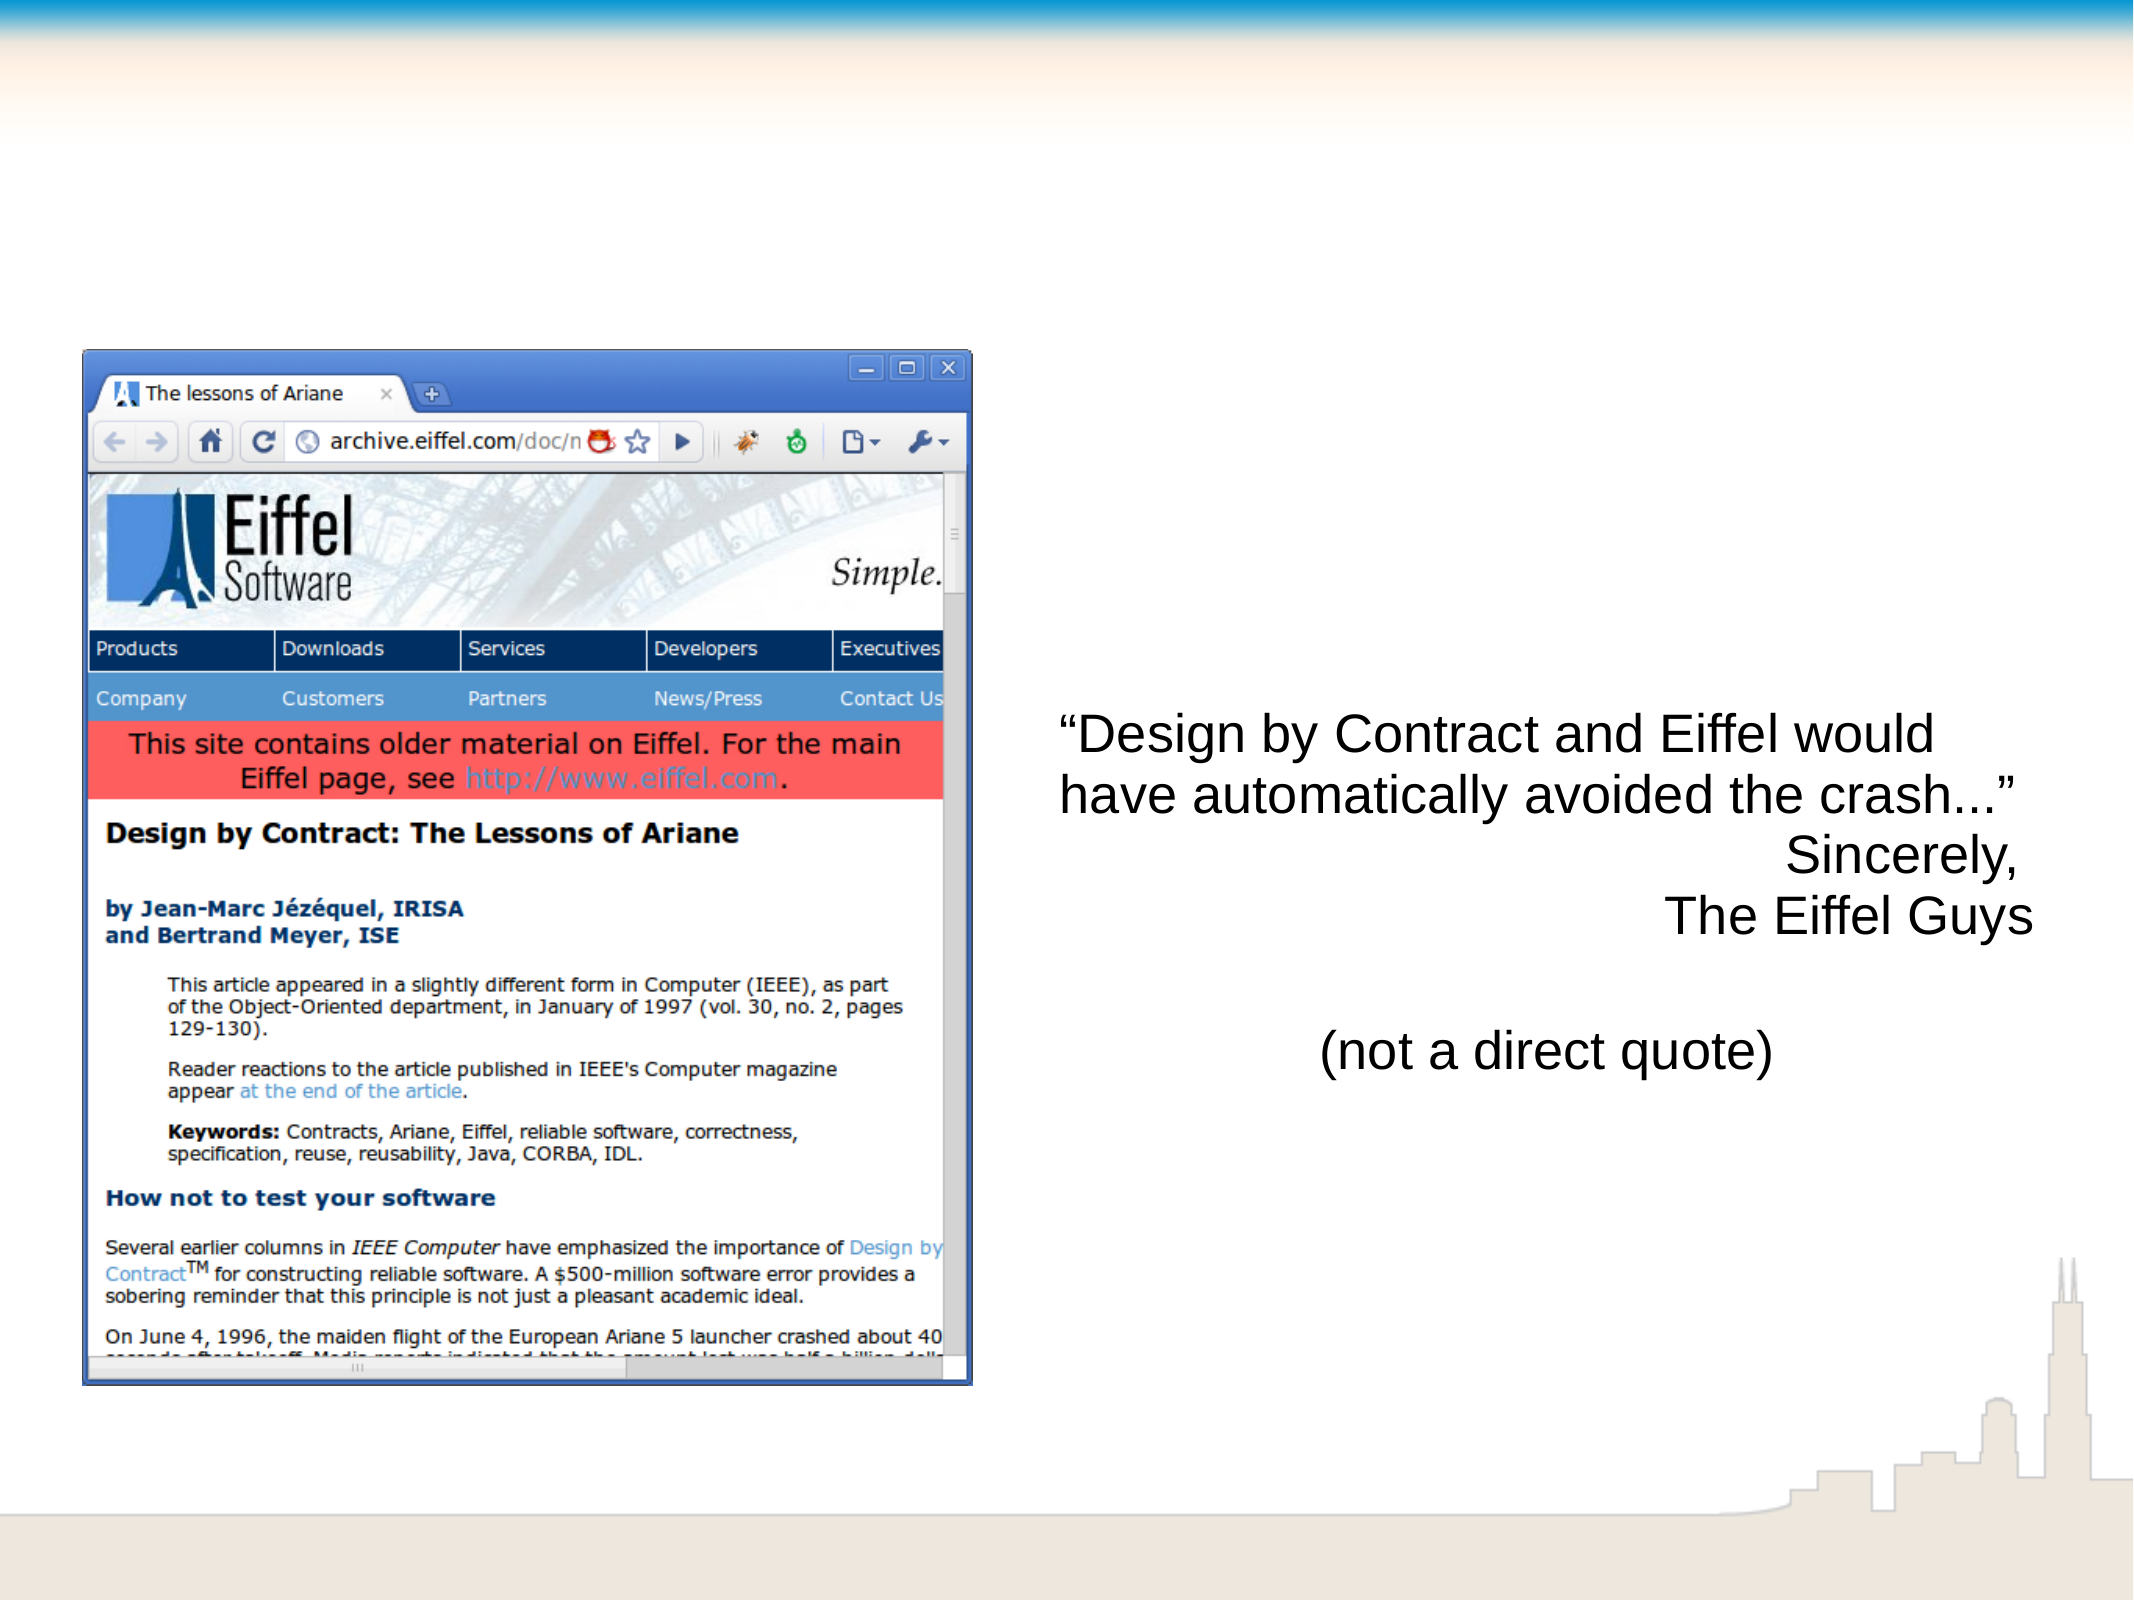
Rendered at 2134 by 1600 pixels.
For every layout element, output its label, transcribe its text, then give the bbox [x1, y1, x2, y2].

subtitle “Design by Contract and Eiffel would have automatically avoided the crash...” Sincerely, The Eiffel Guys (not a direct quote) [1059, 371, 2035, 1414]
picture [0, 4, 2134, 1600]
